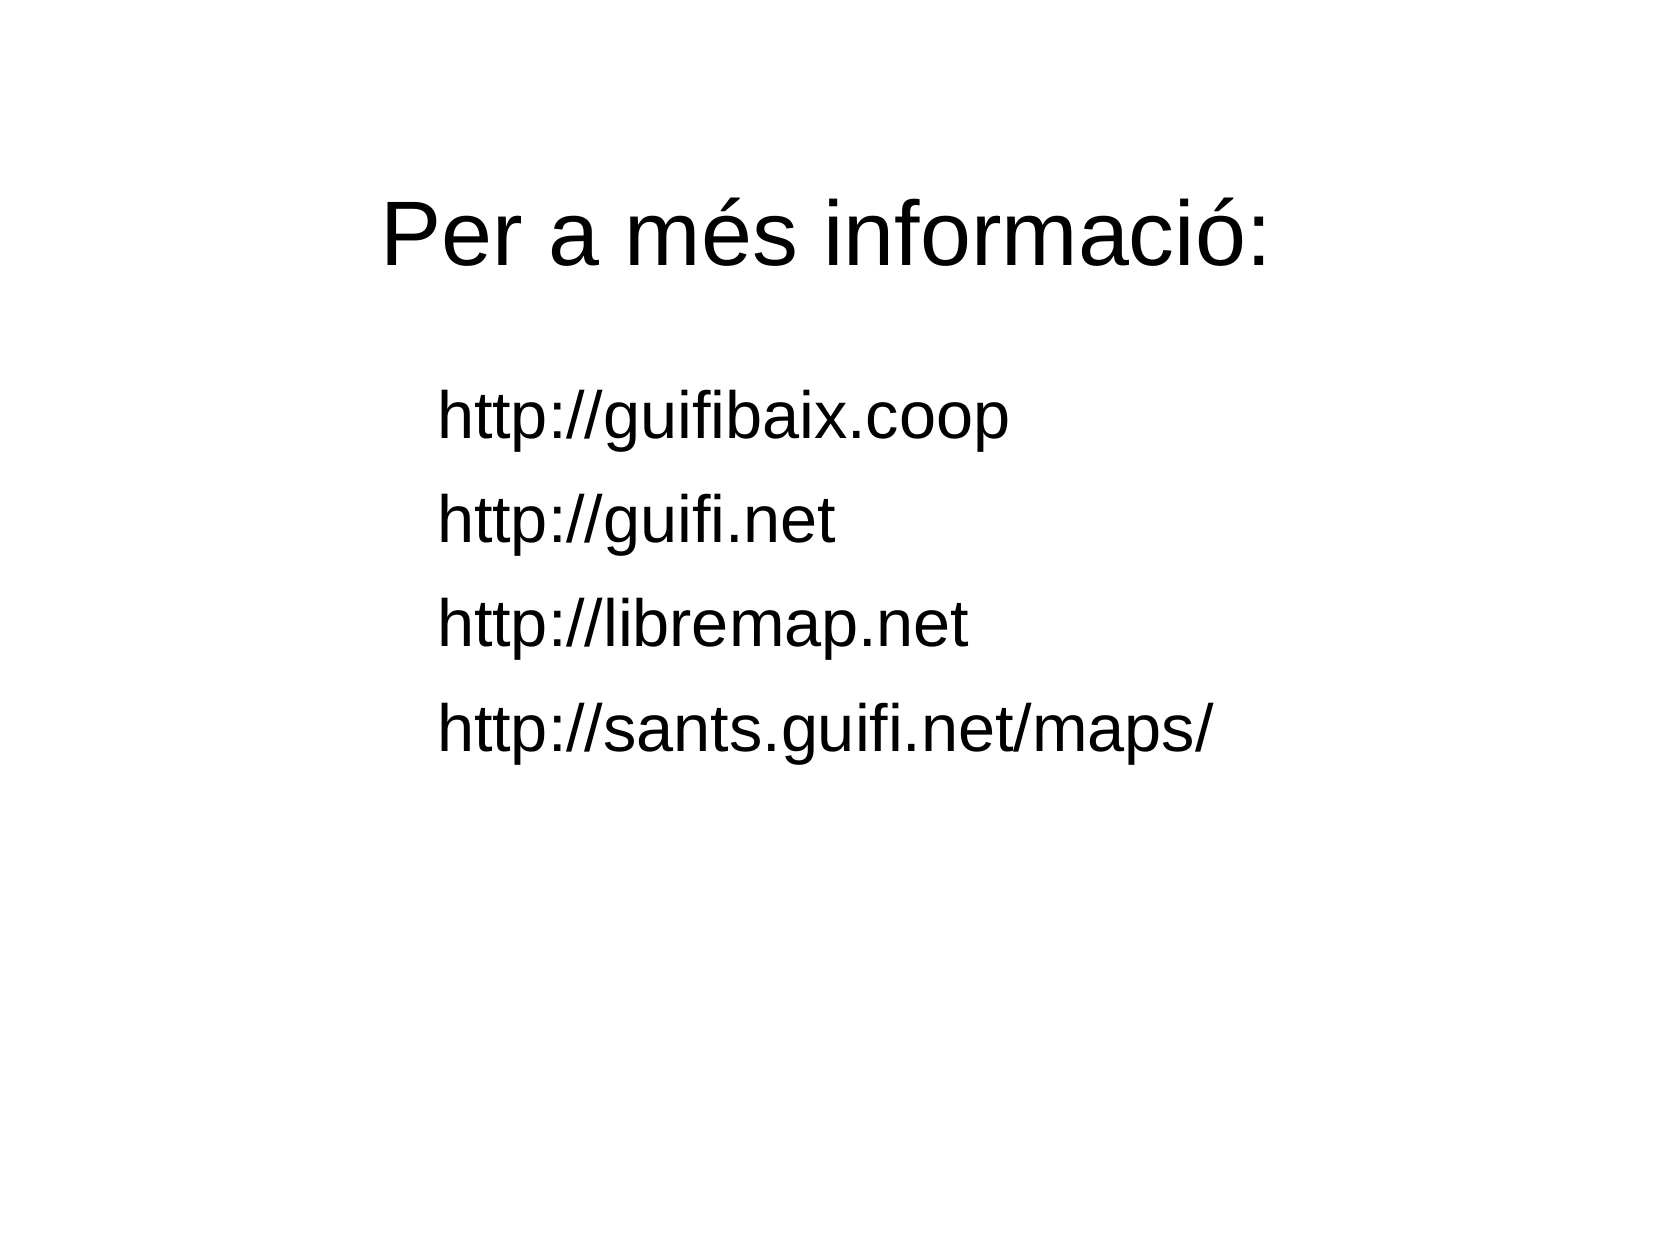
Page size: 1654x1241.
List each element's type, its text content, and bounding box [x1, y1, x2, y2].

list http://guifibaix.coop http://guifi.net http://libremap.net http://sants.guifi.net/maps/ [366, 377, 1252, 910]
title Per a més informació: [82, 129, 1571, 337]
